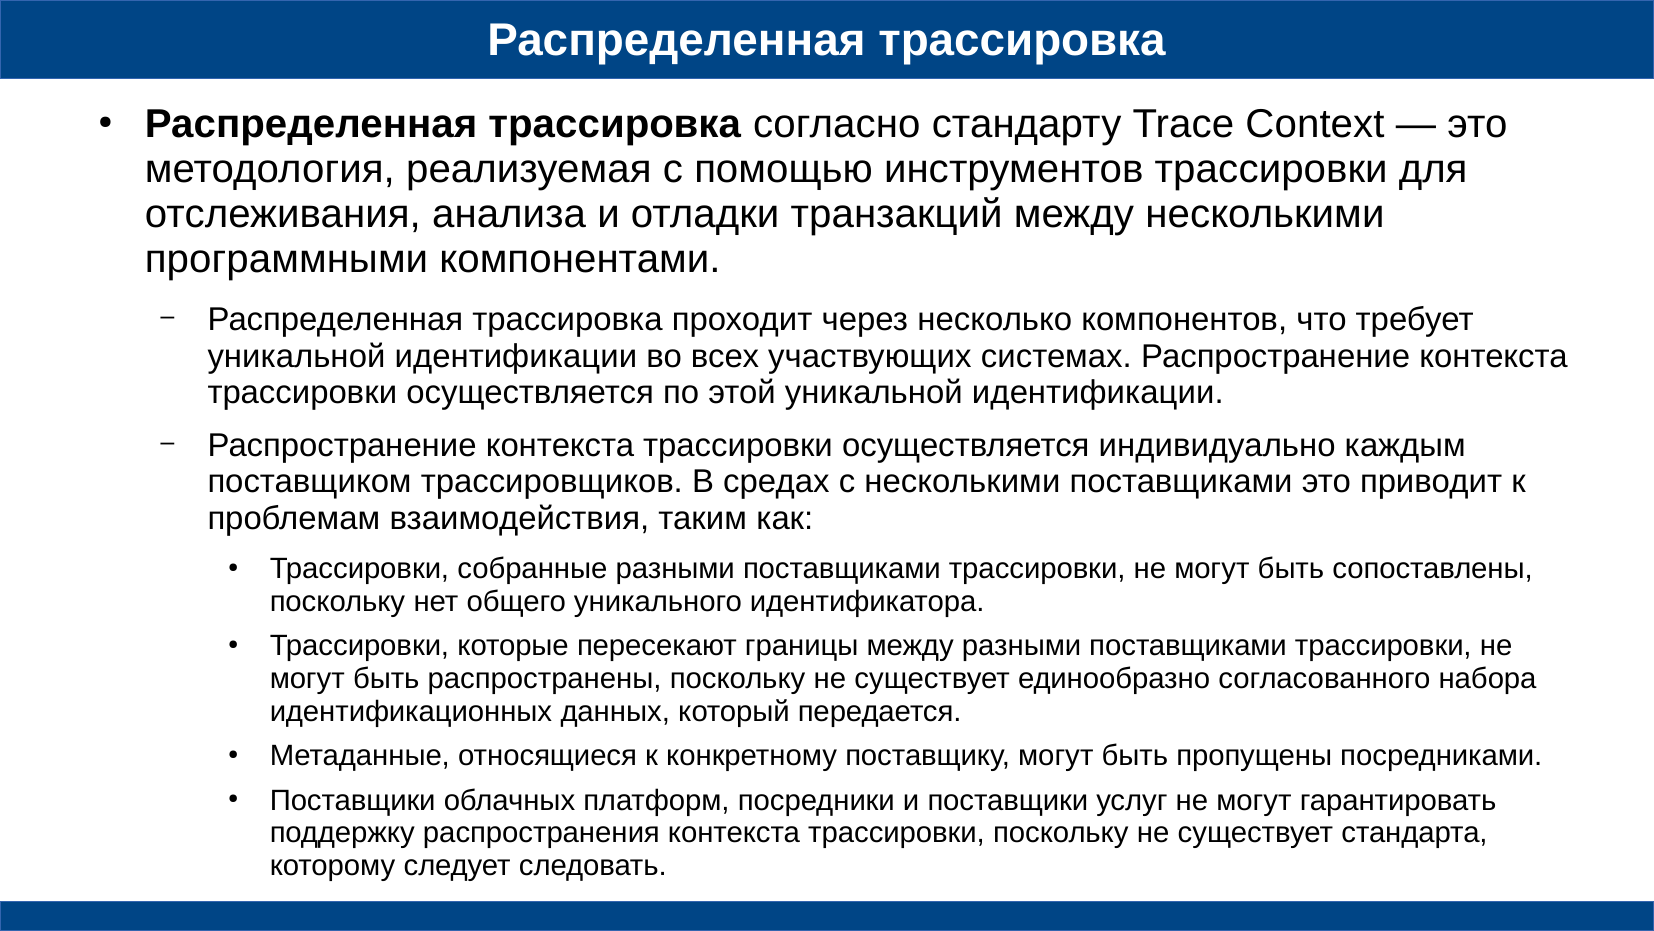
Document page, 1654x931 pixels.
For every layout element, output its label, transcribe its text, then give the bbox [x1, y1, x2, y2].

title Распределенная трассировка [0, 0, 1654, 79]
list Распределенная трассировка согласно стандарту Trace Context — это методология, реализуемая с помощью инструментов трассировки для отслеживания, анализа и отладки транзакций между несколькими программными компонентами. Распределенная трассировка проходит через несколько компонентов, что требует уникальной идентификации во всех участвующих системах. Распространение контекста трассировки осуществляется по этой уникальной идентификации. Распространение контекста трассировки осуществляется индивидуально каждым поставщиком трассировщиков. В средах с несколькими поставщиками это приводит к проблемам взаимодействия, таким как: Трассировки, собранные разными поставщиками трассировки, не могут быть сопоставлены, поскольку нет общего уникального идентификатора. Трассировки, которые пересекают границы между разными поставщиками трассировки, не могут быть распространены, поскольку не существует единообразно согласованного набора идентификационных данных, который передается. Метаданные, относящиеся к конкретному поставщику, могут быть пропущены посредниками. Поставщики облачных платформ, посредники и поставщики услуг не могут гарантировать поддержку распространения контекста трассировки, поскольку не существует стандарта, которому следует следовать. [82, 101, 1571, 886]
